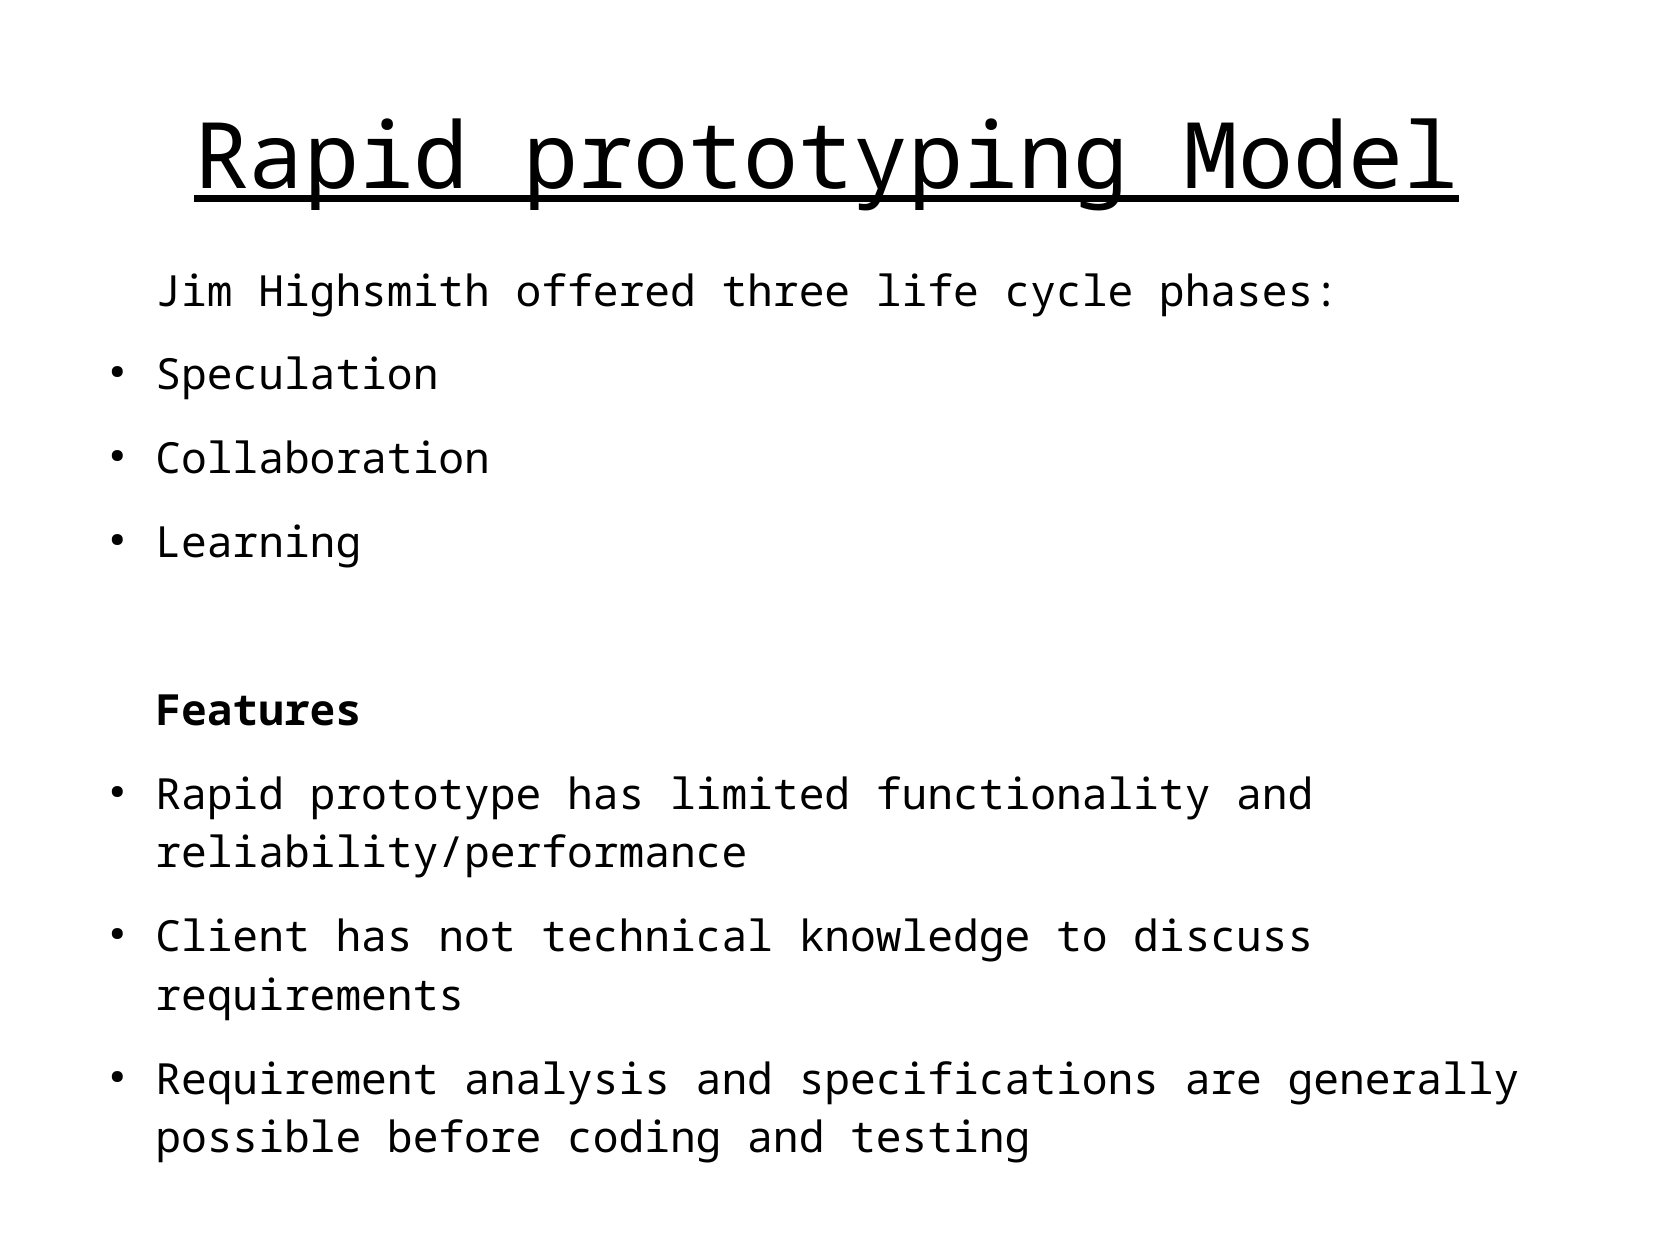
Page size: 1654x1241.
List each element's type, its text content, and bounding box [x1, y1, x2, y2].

title Rapid prototyping Model [82, 49, 1571, 257]
list Jim Highsmith offered three life cycle phases: Speculation Collaboration Learning Features Rapid prototype has limited functionality and reliability/performance Client has not technical knowledge to discuss requirements Requirement analysis and specifications are generally possible before coding and testing [94, 259, 1583, 1170]
